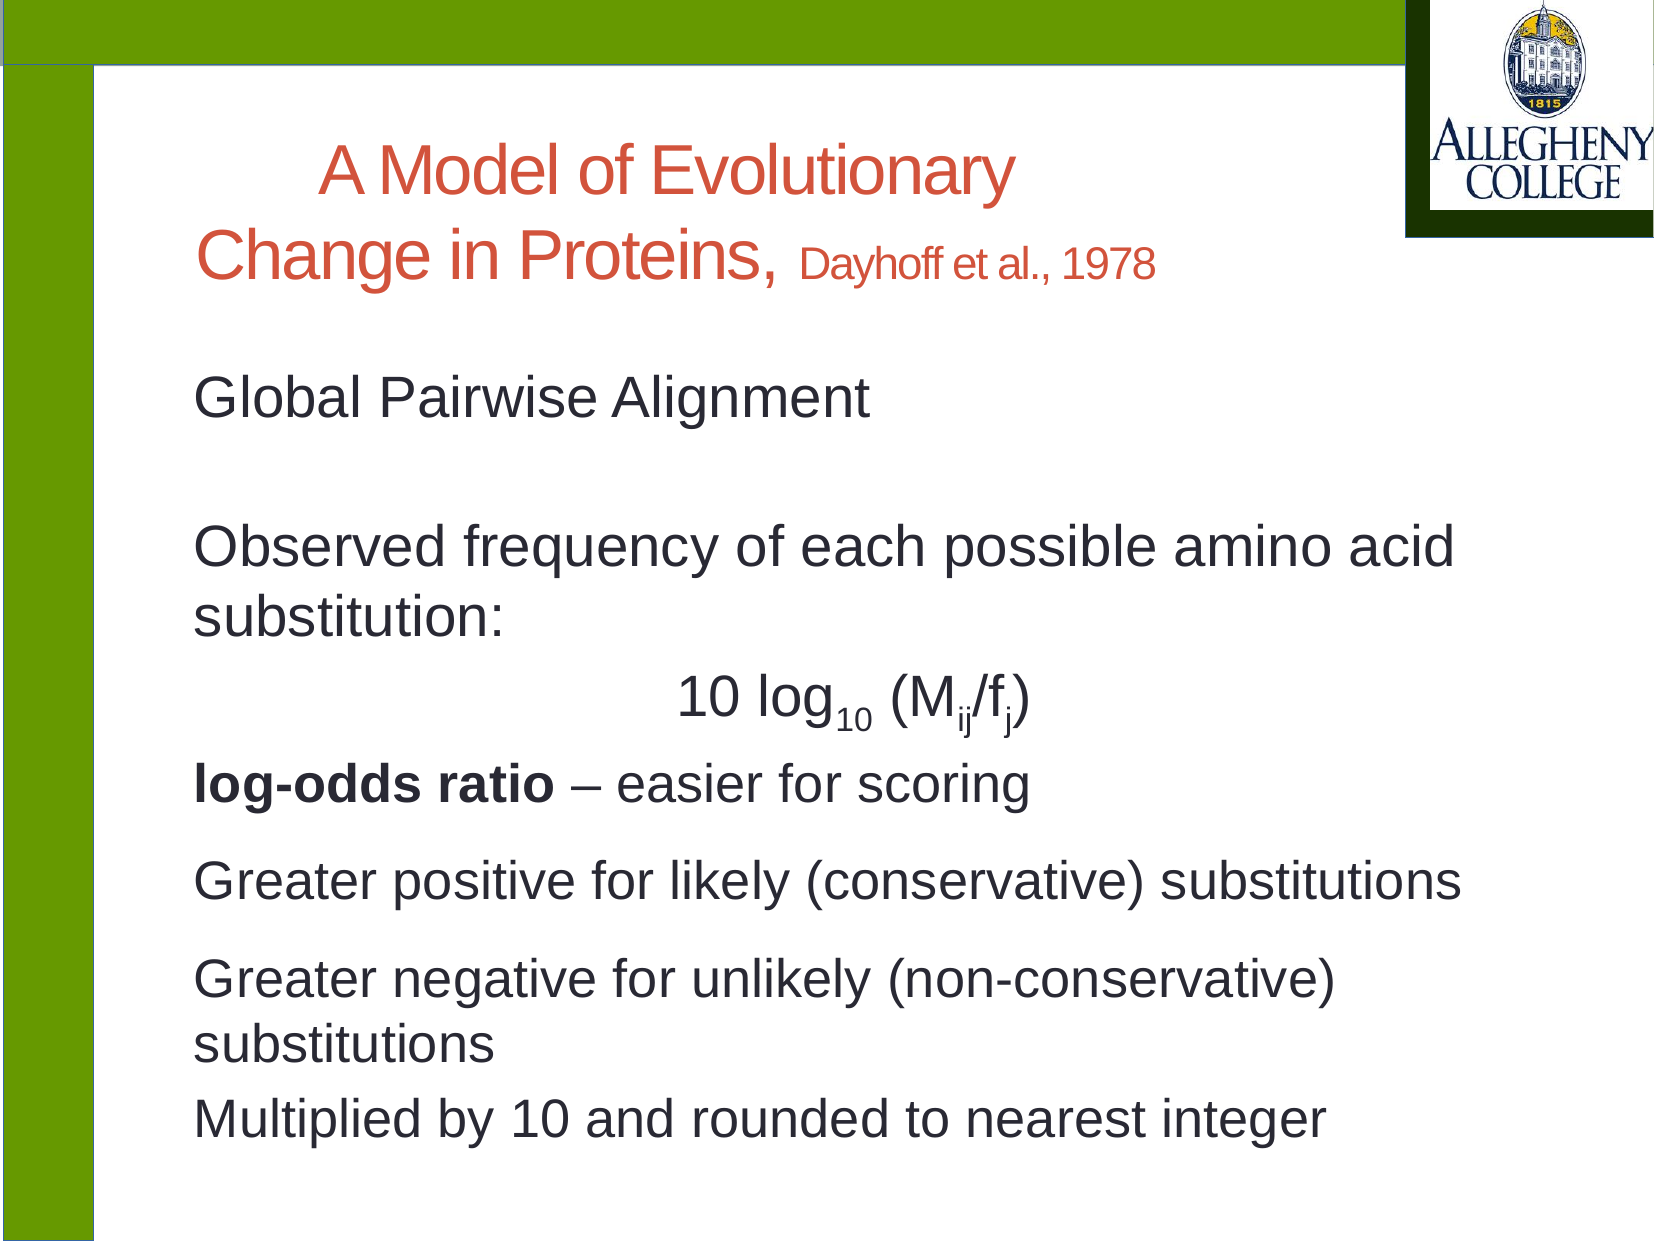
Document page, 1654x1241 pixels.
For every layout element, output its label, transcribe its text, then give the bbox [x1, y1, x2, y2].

title A Model of Evolutionary Change in Proteins, Dayhoff et al., 1978 [108, 87, 1246, 331]
list Global Pairwise Alignment Observed frequency of each possible amino acid substitution: 10 log10 (Mij/fj) log-odds ratio – easier for scoring Greater positive for likely (conservative) substitutions Greater negative for unlikely (non-conservative) substitutions Multiplied by 10 and rounded to nearest integer [178, 351, 1529, 1152]
picture [1430, 0, 1654, 210]
text_box [3, 0, 1654, 1241]
